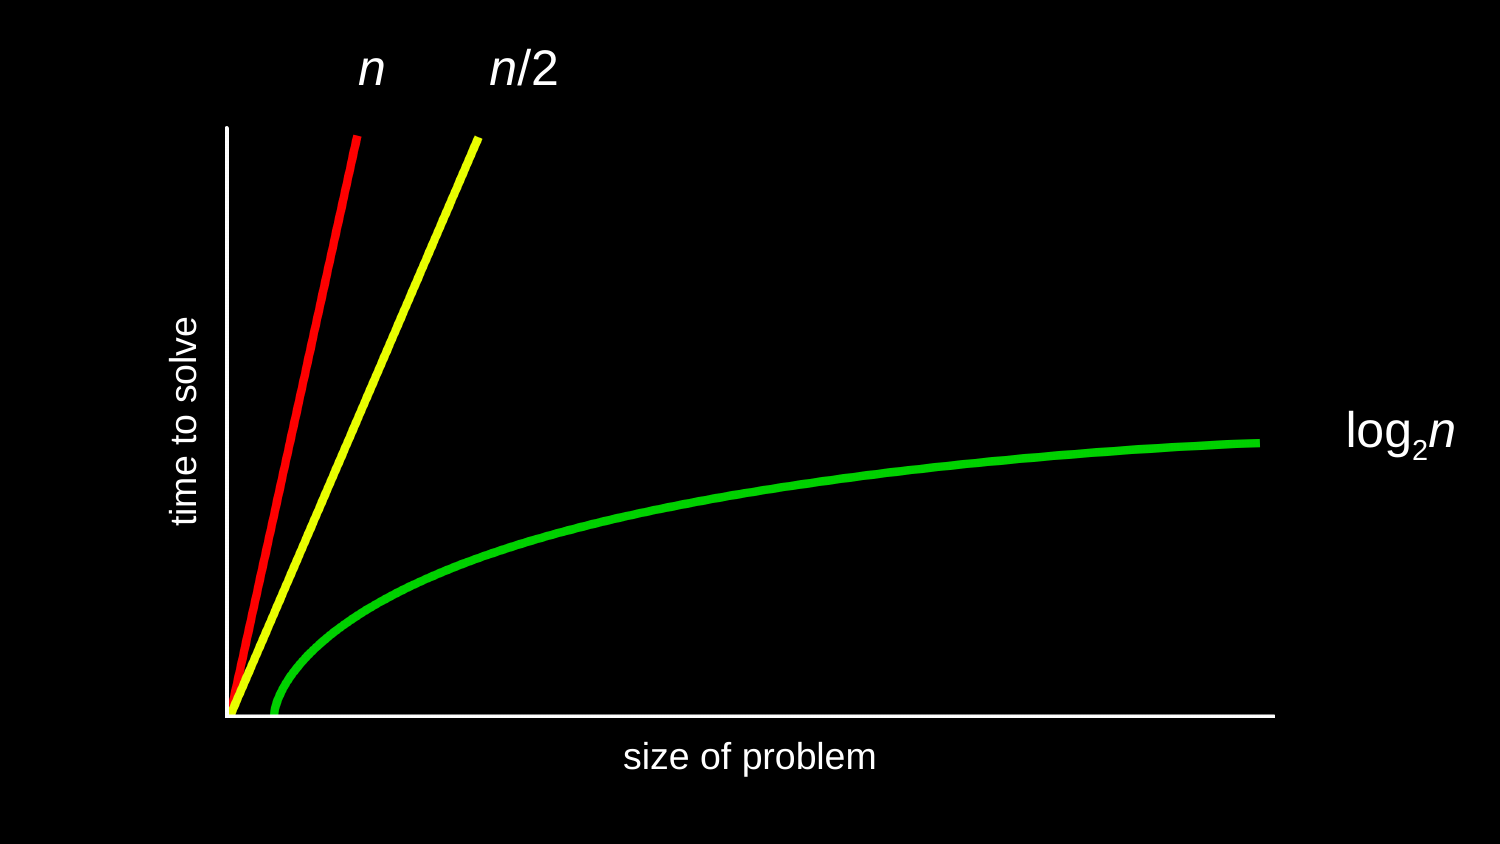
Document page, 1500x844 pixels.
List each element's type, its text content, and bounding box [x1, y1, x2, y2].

text_box O(n) [287, 20, 418, 105]
text_box time to solve [143, 129, 200, 715]
text_box O(log2n) [1274, 382, 1491, 468]
text_box O(n/2) [418, 20, 635, 105]
picture [225, 126, 1275, 717]
text_box size of problem [224, 717, 1275, 774]
